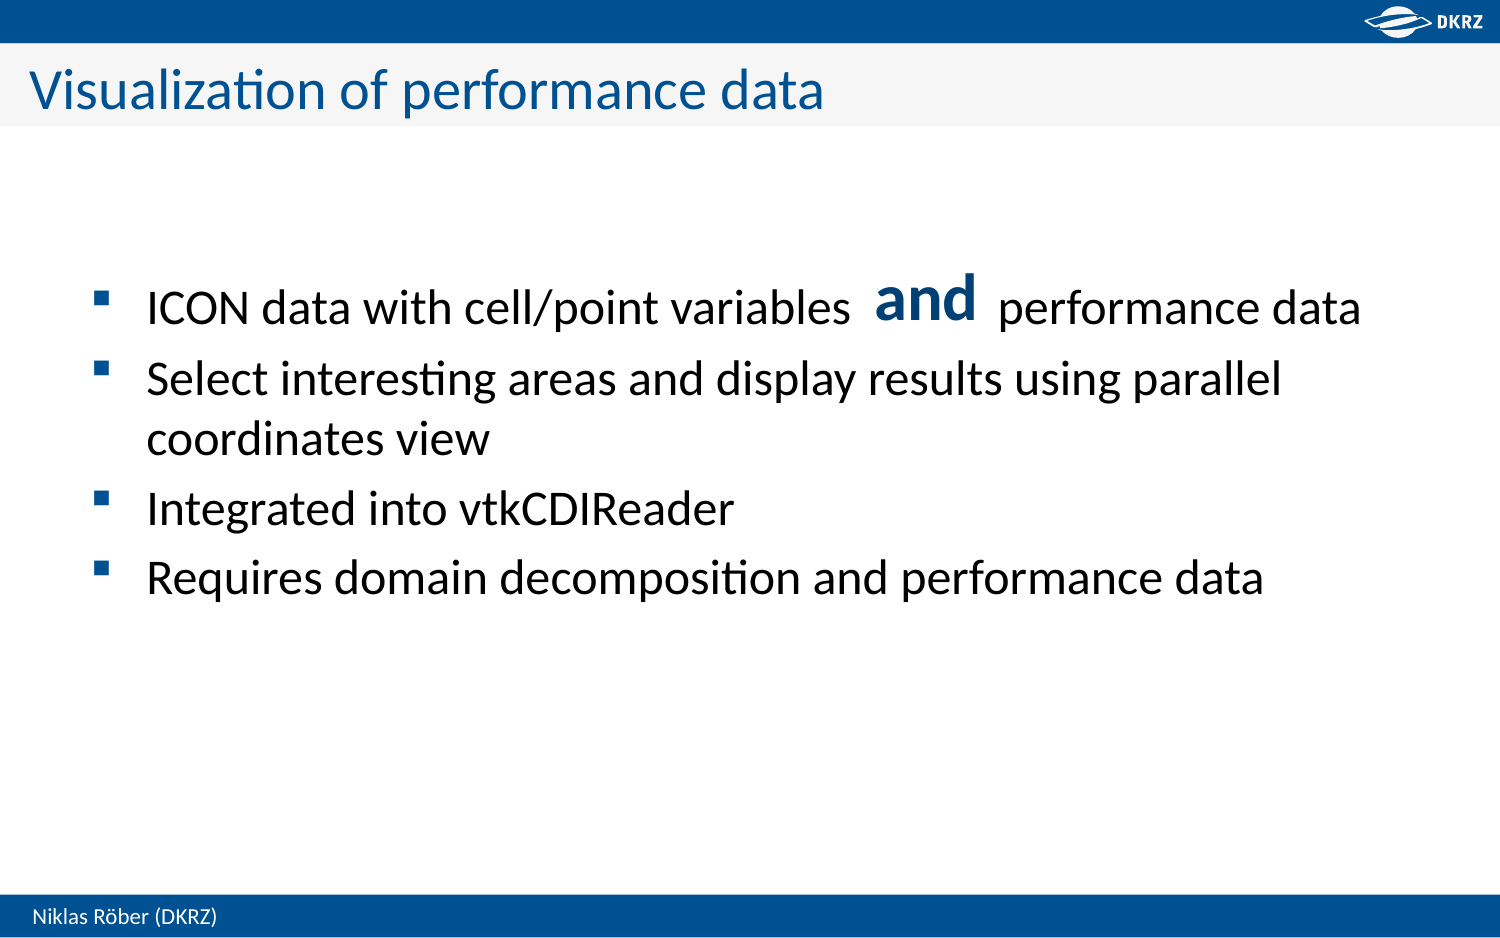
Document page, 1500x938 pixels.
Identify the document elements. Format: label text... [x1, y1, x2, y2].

list ICON data with cell/point variables performance data Select interesting areas and display results using parallel coordinates view Integrated into vtkCDIReader Requires domain decomposition and performance data [75, 184, 1425, 871]
text_box and [859, 246, 994, 342]
title Visualization of performance data [0, 43, 1500, 127]
